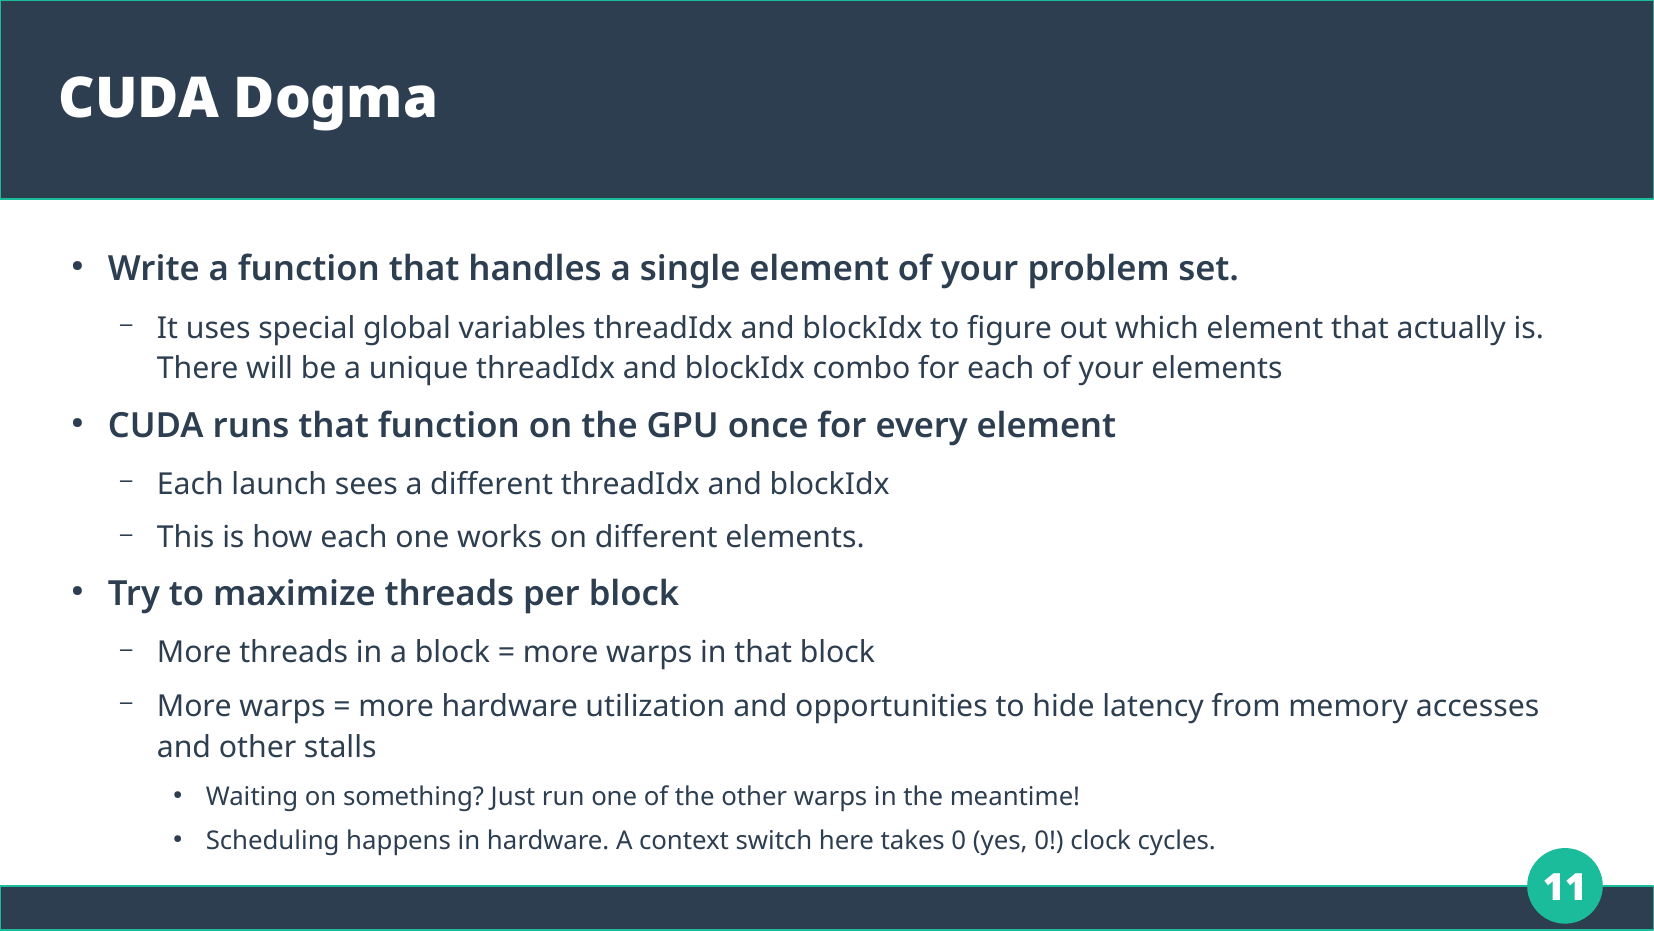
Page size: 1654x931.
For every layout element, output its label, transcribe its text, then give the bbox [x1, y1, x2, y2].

title CUDA Dogma [59, 37, 1595, 155]
list Write a function that handles a single element of your problem set. It uses special global variables threadIdx and blockIdx to figure out which element that actually is. There will be a unique threadIdx and blockIdx combo for each of your elements CUDA runs that function on the GPU once for every element Each launch sees a different threadIdx and blockIdx This is how each one works on different elements. Try to maximize threads per block More threads in a block = more warps in that block More warps = more hardware utilization and opportunities to hide latency from memory accesses and other stalls Waiting on something? Just run one of the other warps in the meantime! Scheduling happens in hardware. A context switch here takes 0 (yes, 0!) clock cycles. [59, 243, 1595, 864]
